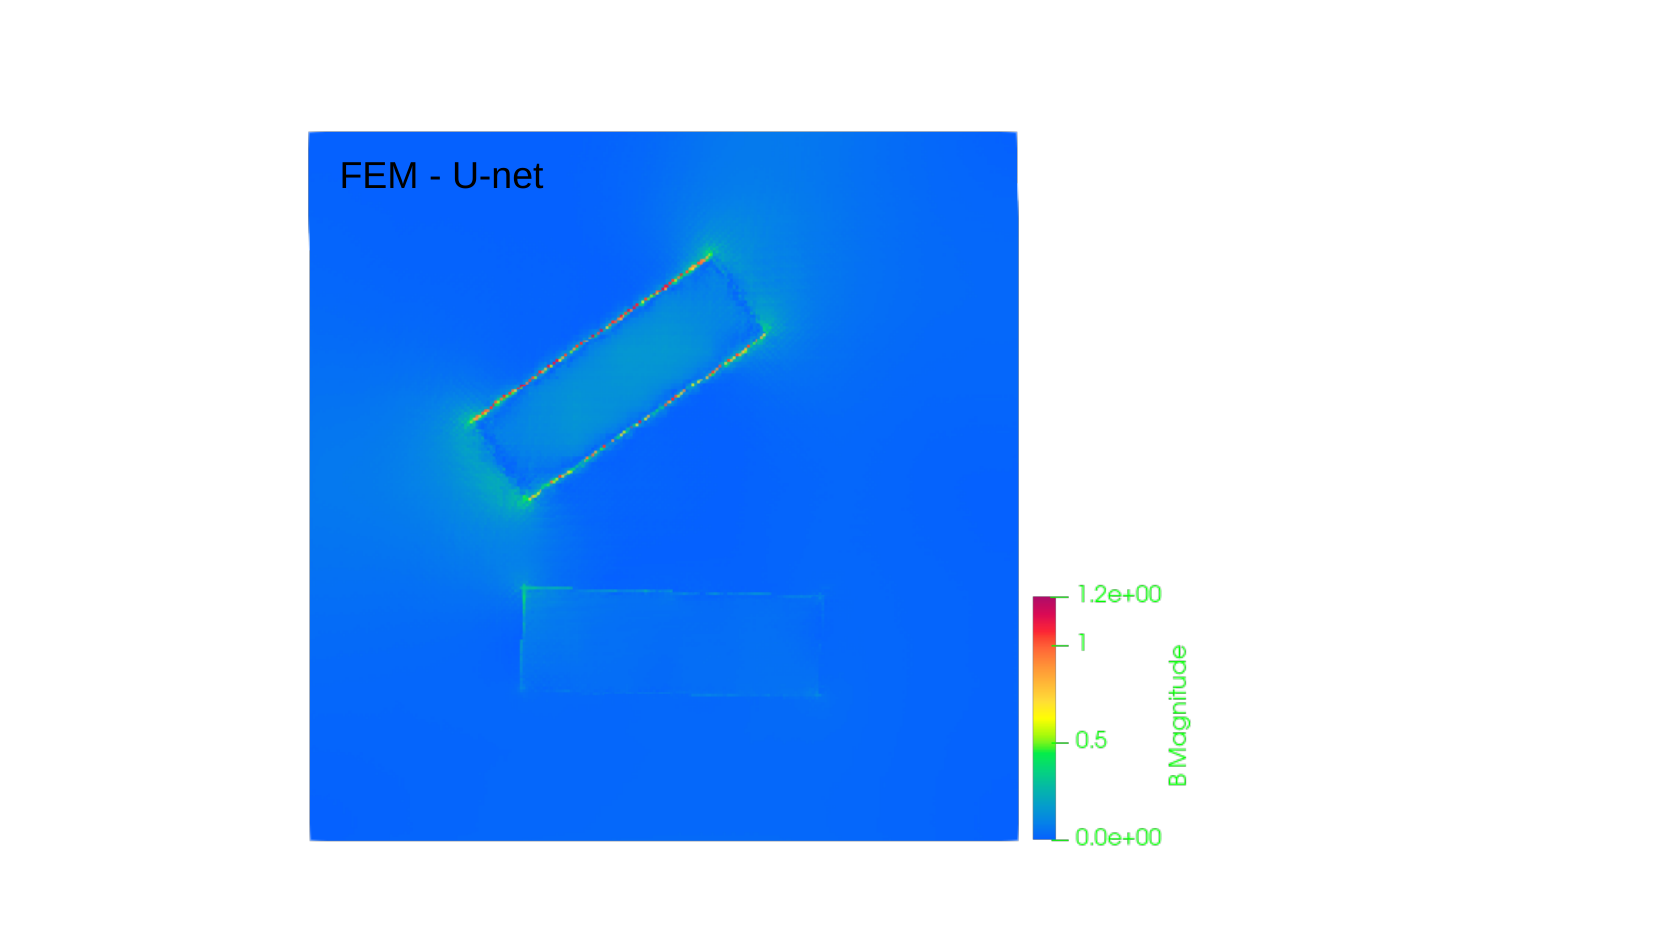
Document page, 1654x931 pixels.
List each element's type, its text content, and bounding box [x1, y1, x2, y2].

text_box FEM - U-net [324, 147, 559, 205]
picture [237, 119, 1199, 857]
